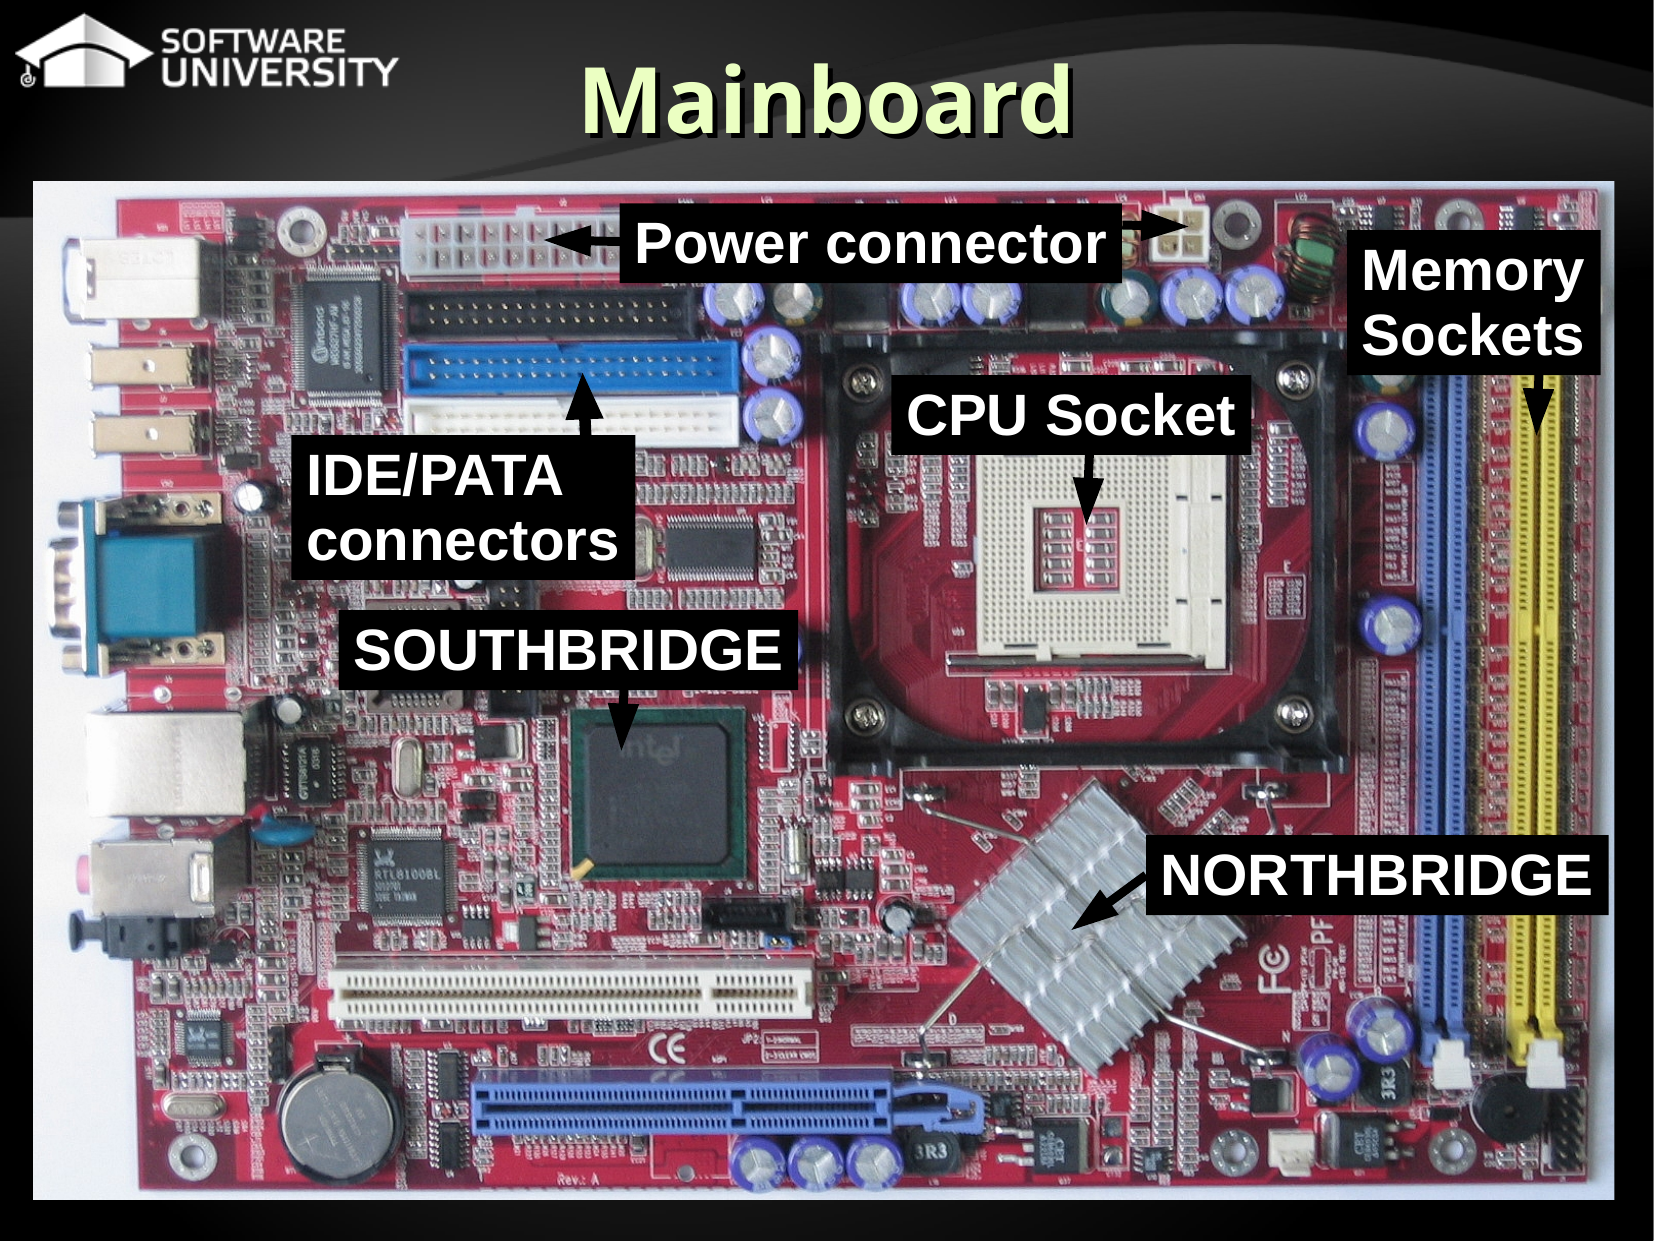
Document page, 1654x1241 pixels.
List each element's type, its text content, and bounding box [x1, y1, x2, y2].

text_box CPU Socket [891, 375, 1252, 455]
text_box IDE/PATA connectors [291, 435, 636, 580]
text_box Power connector [619, 203, 1122, 284]
picture [0, 0, 1654, 1241]
text_box SOUTHBRIDGE [338, 610, 799, 691]
text_box Memory Sockets [1347, 230, 1601, 376]
title Mainboard [82, 19, 1571, 177]
text_box NORTHBRIDGE [1146, 835, 1609, 916]
